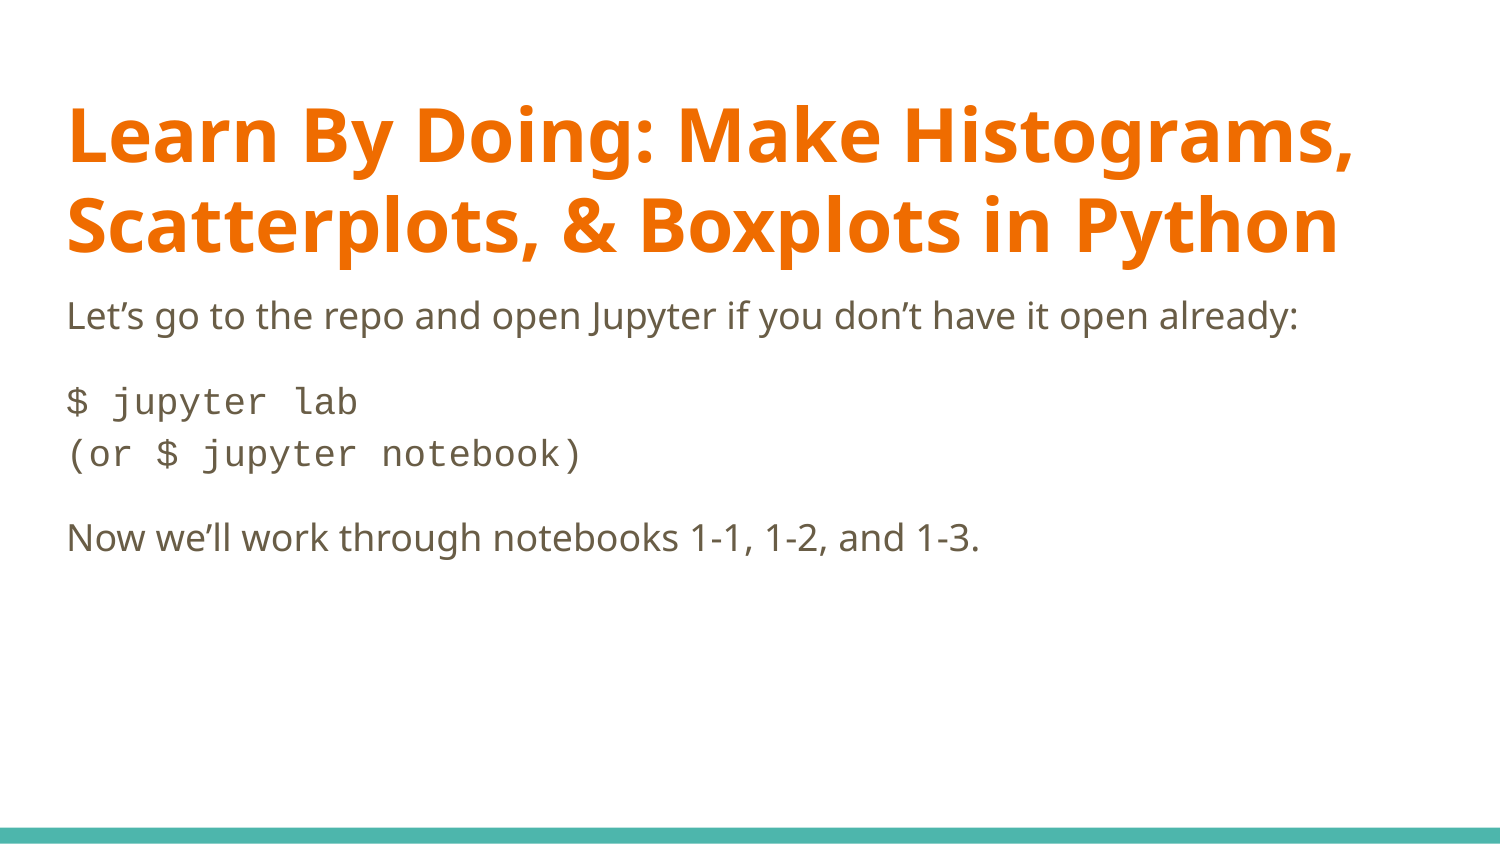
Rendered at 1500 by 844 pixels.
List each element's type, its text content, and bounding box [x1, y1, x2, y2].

list Let’s go to the repo and open Jupyter if you don’t have it open already: $ jupyter lab (or $ jupyter notebook) Now we’ll work through notebooks 1-1, 1-2, and 1-3. [51, 270, 1449, 812]
title Learn By Doing: Make Histograms, Scatterplots, & Boxplots in Python [51, 72, 1449, 189]
